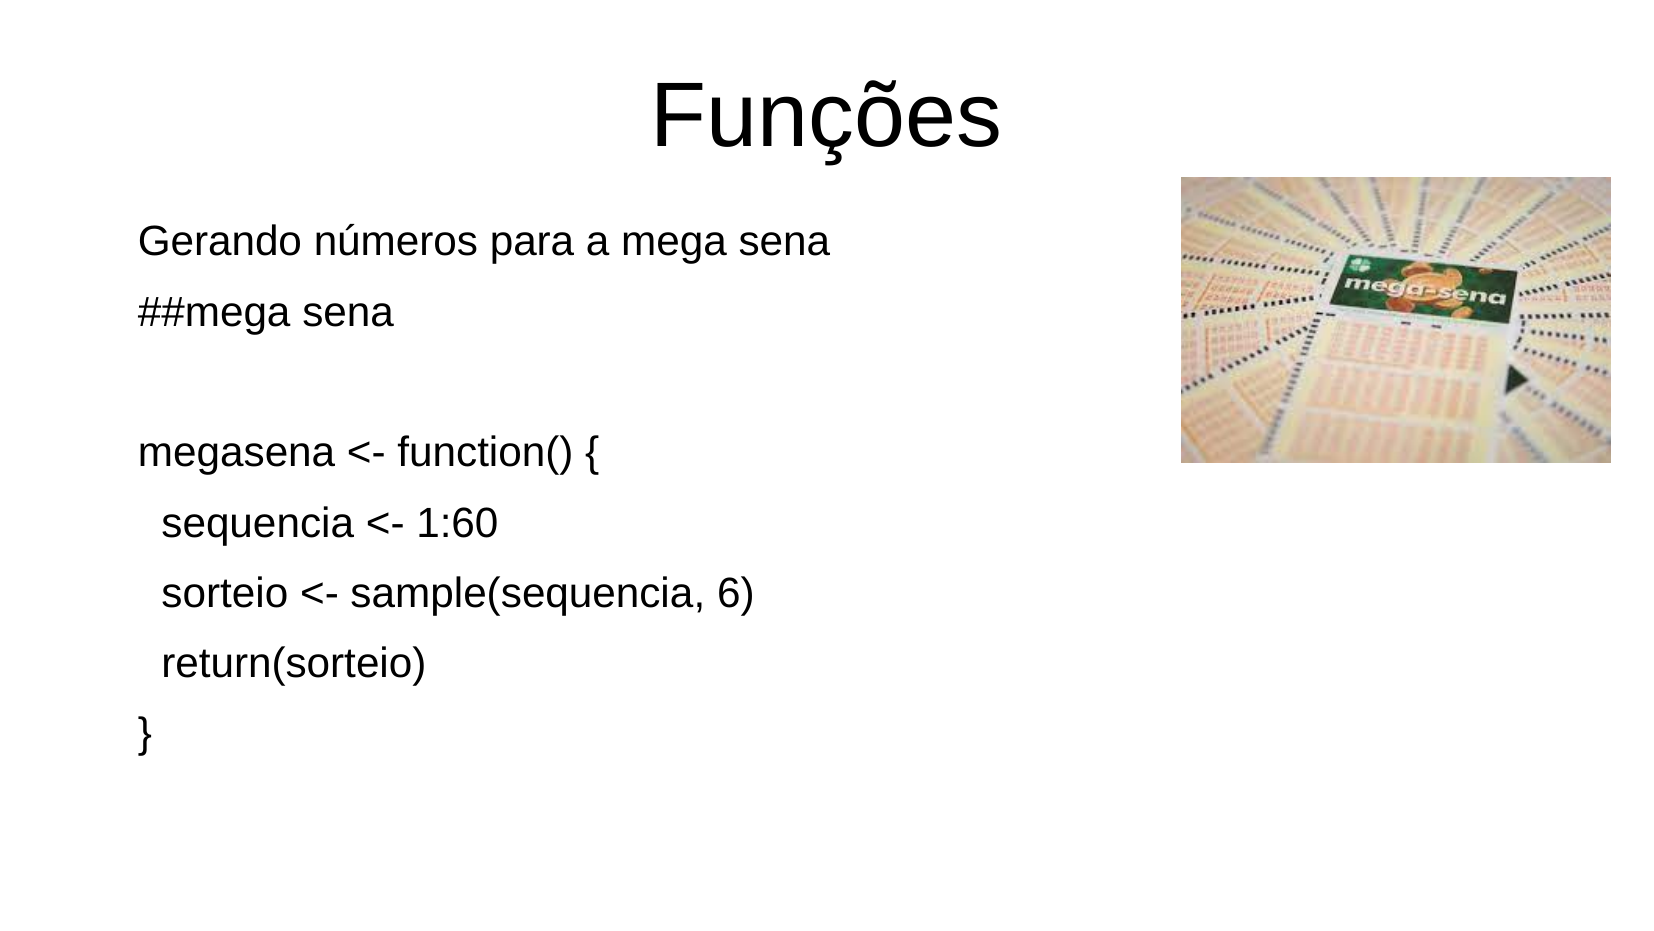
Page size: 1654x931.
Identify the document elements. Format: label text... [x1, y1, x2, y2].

title Funções [82, 37, 1571, 193]
list Gerando números para a mega sena ##mega sena megasena <- function() { sequencia <- 1:60 sorteio <- sample(sequencia, 6) return(sorteio) } [82, 217, 1571, 758]
picture [1181, 177, 1611, 464]
